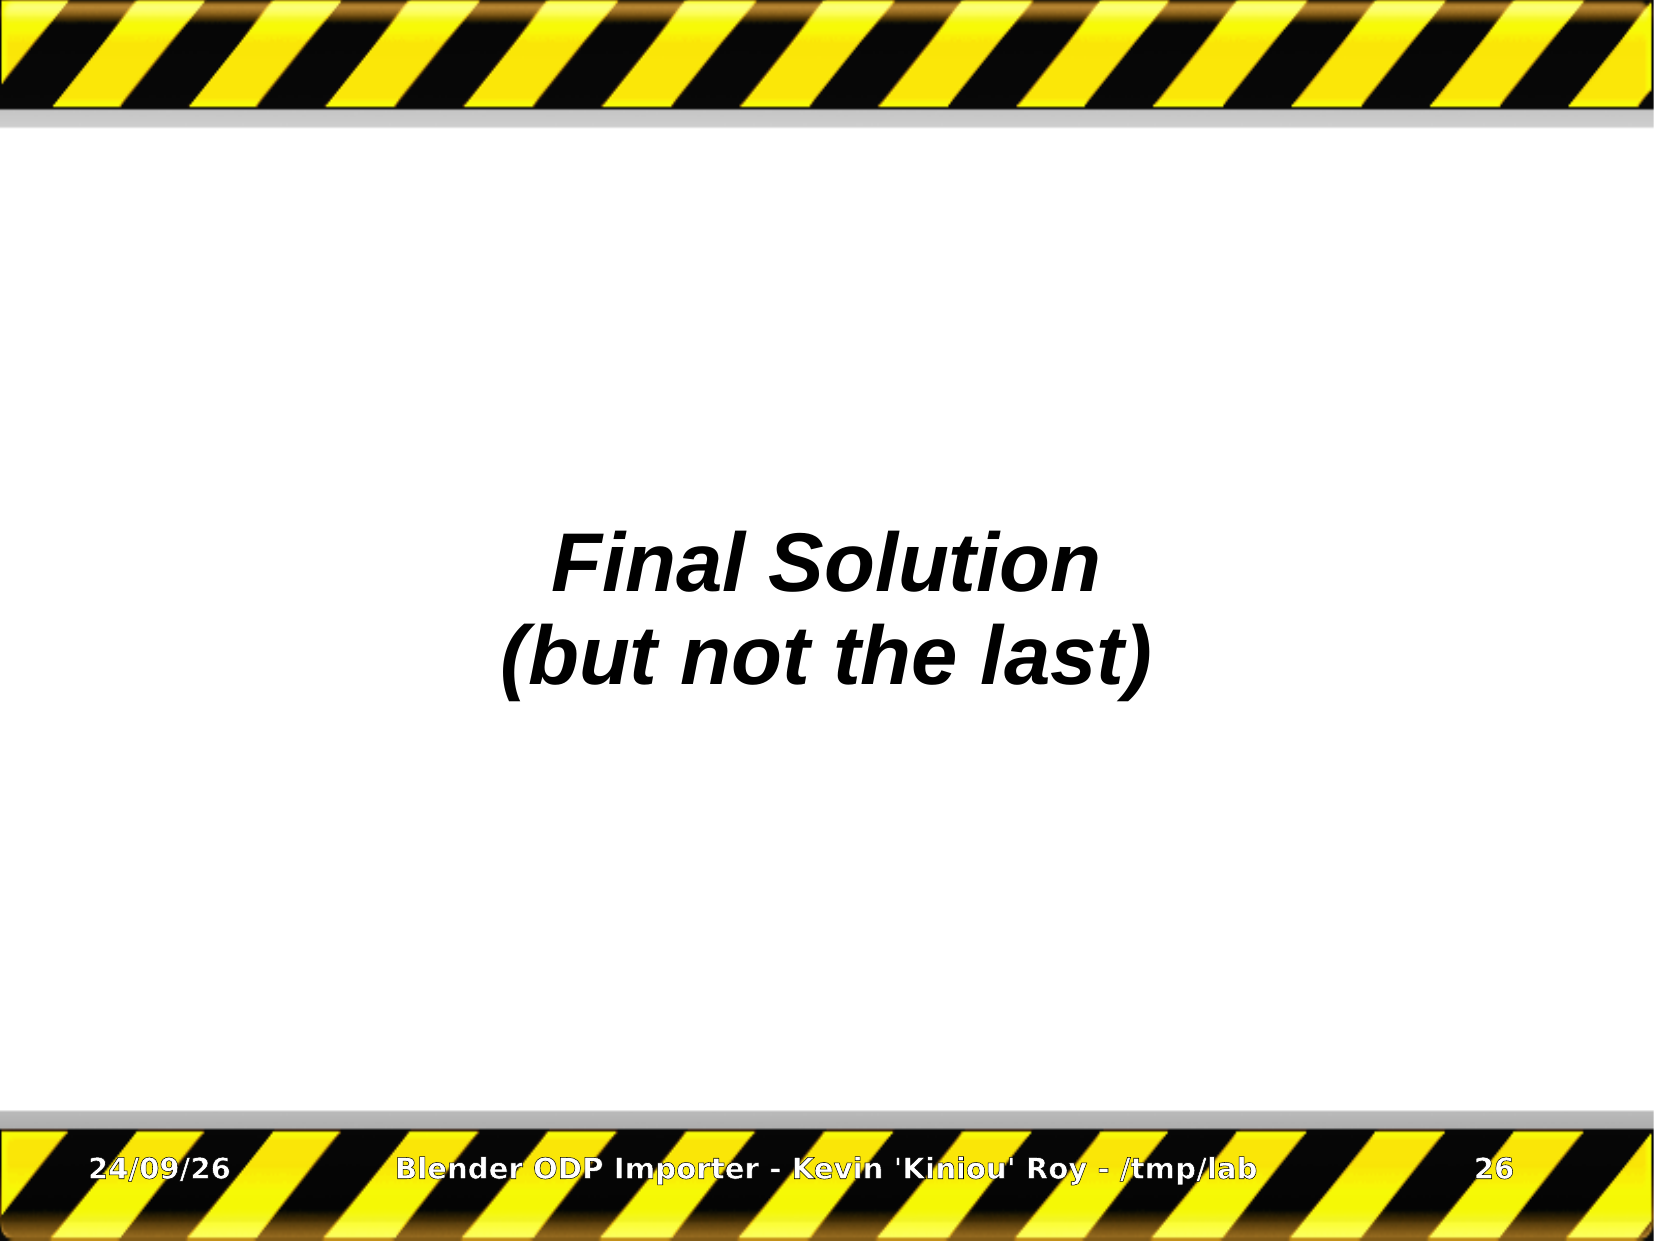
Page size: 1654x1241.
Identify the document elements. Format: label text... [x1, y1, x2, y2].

picture [0, 0, 1654, 1241]
subtitle Final Solution (but not the last) [59, 516, 1595, 724]
